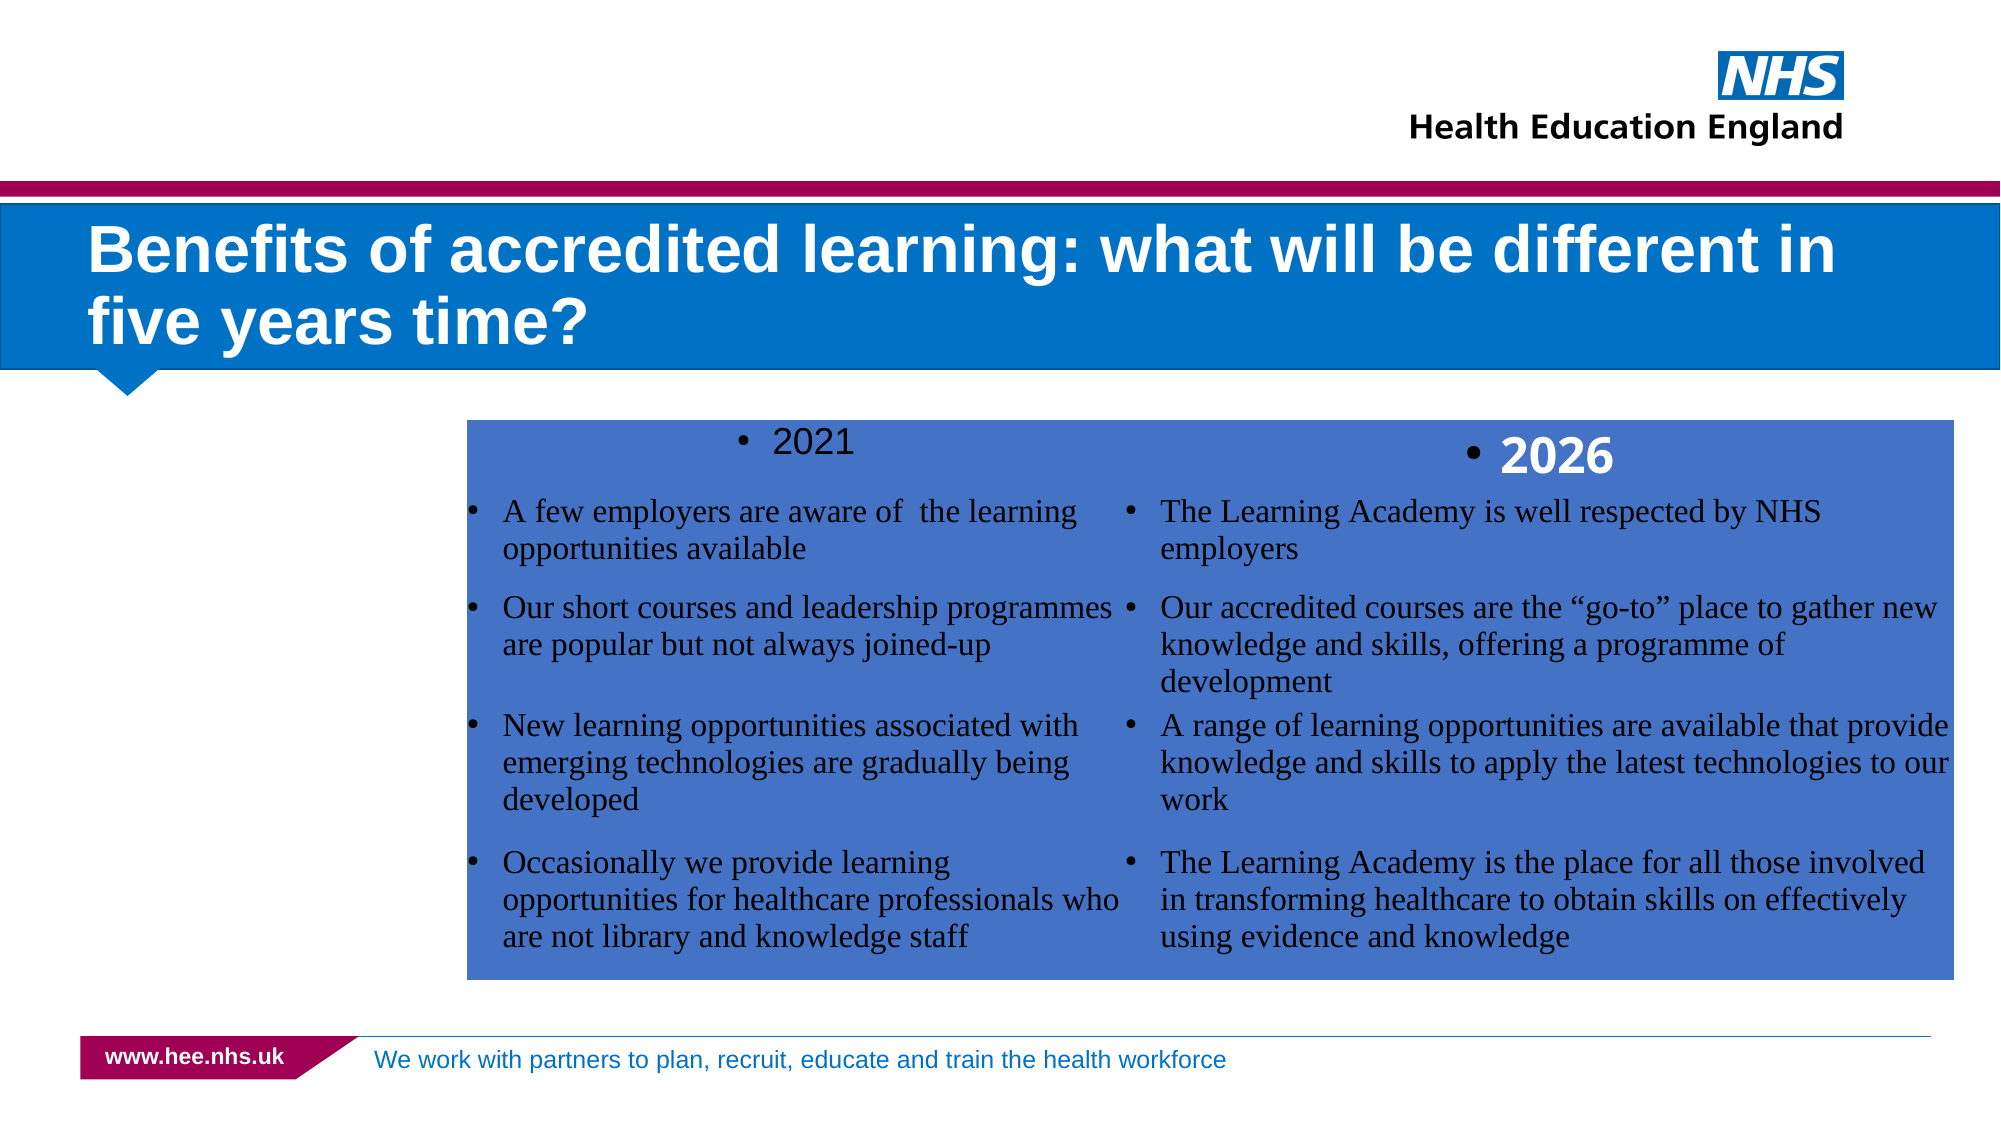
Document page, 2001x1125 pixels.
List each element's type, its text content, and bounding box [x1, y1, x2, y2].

table_cell Our accredited courses are the “go-to” place to gather new knowledge and skills, offering a programme of development [1125, 589, 1954, 707]
table_cell A range of learning opportunities are available that provide knowledge and skills to apply the latest technologies to our work [1125, 707, 1954, 843]
table_header 2026 [1125, 420, 1954, 493]
table_cell New learning opportunities associated with emerging technologies are gradually being developed [467, 707, 1125, 843]
table_header 2021 [467, 420, 1125, 493]
table_cell A few employers are aware of the learning opportunities available [467, 493, 1125, 589]
title Benefits of accredited learning: what will be different in five years time? [72, 204, 1931, 369]
table_cell Our short courses and leadership programmes are popular but not always joined-up [467, 589, 1125, 707]
table_cell Occasionally we provide learning opportunities for healthcare professionals who are not library and knowledge staff [467, 843, 1125, 980]
table_cell The Learning Academy is the place for all those involved in transforming healthcare to obtain skills on effectively using evidence and knowledge [1125, 843, 1954, 980]
table_cell The Learning Academy is well respected by NHS employers [1125, 493, 1954, 589]
